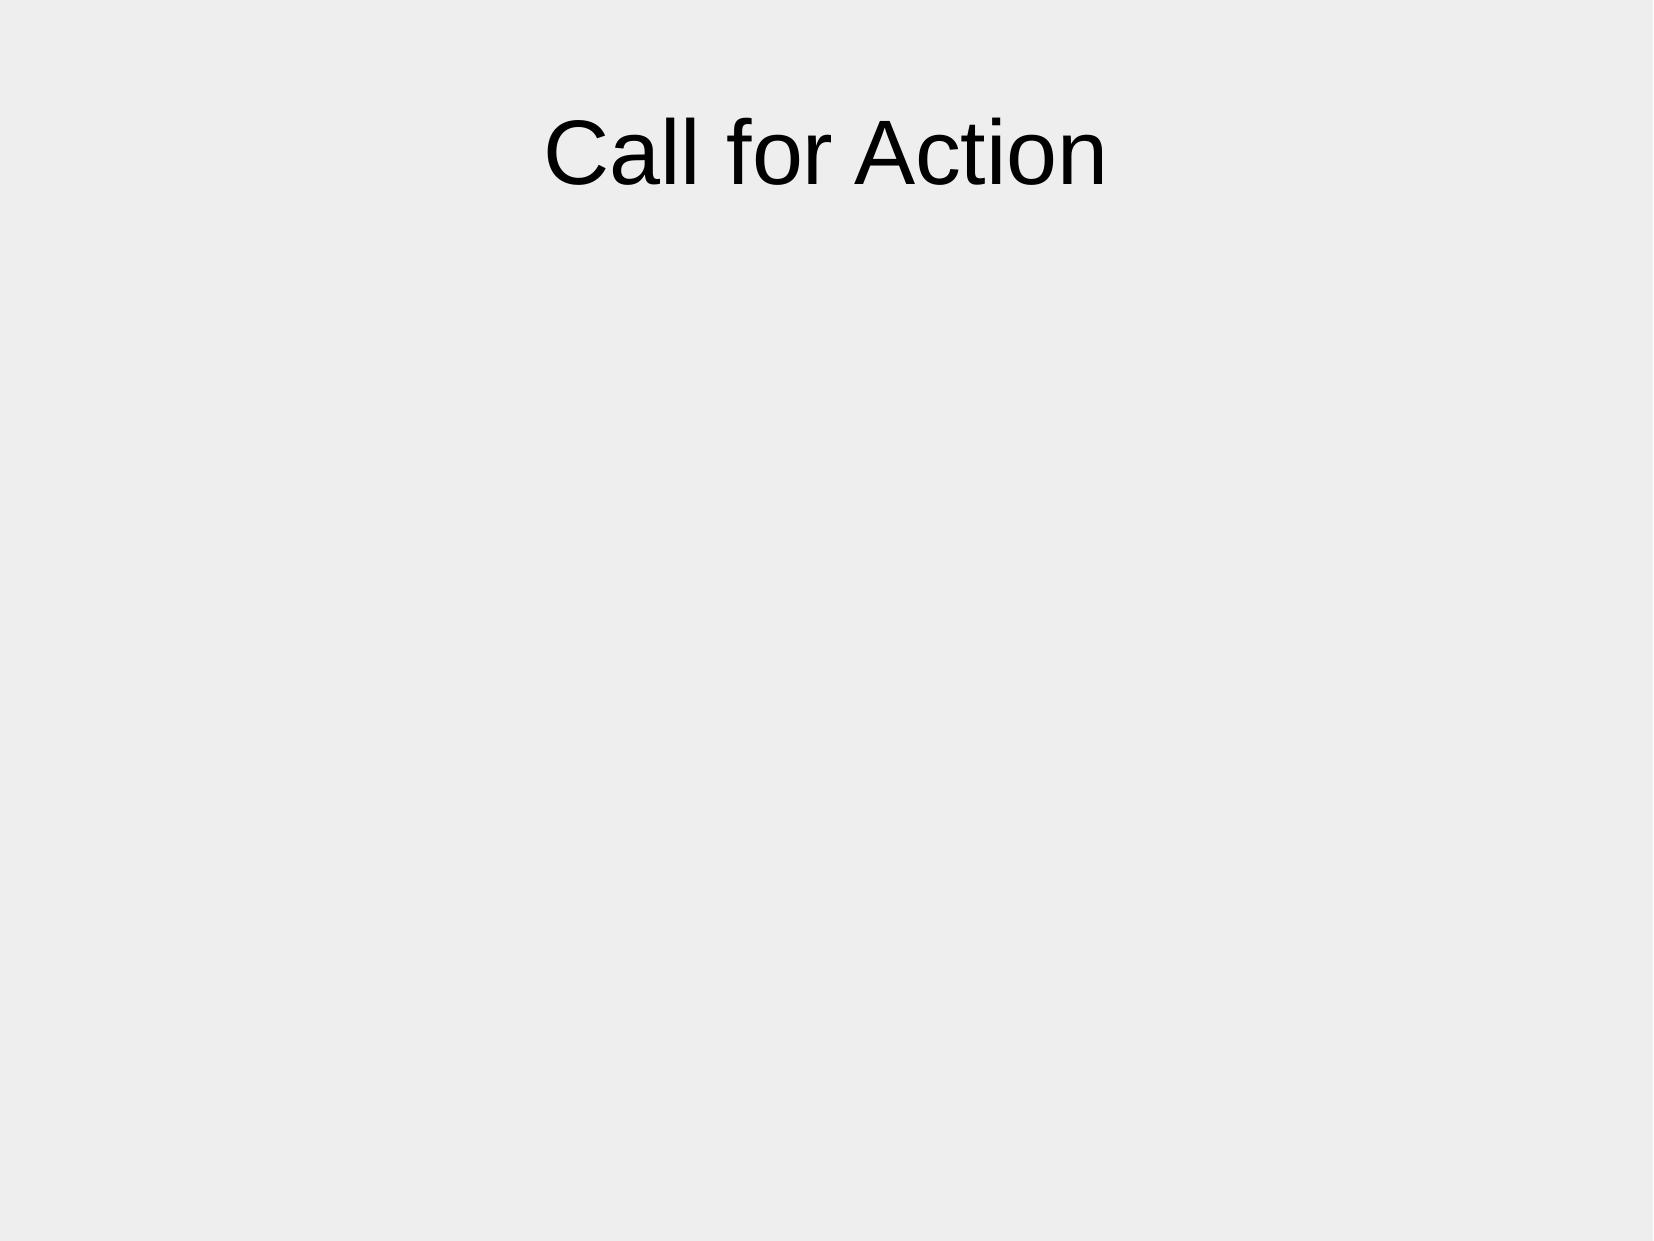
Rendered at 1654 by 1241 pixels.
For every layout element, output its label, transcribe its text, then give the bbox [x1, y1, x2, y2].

title Call for Action [82, 49, 1571, 257]
